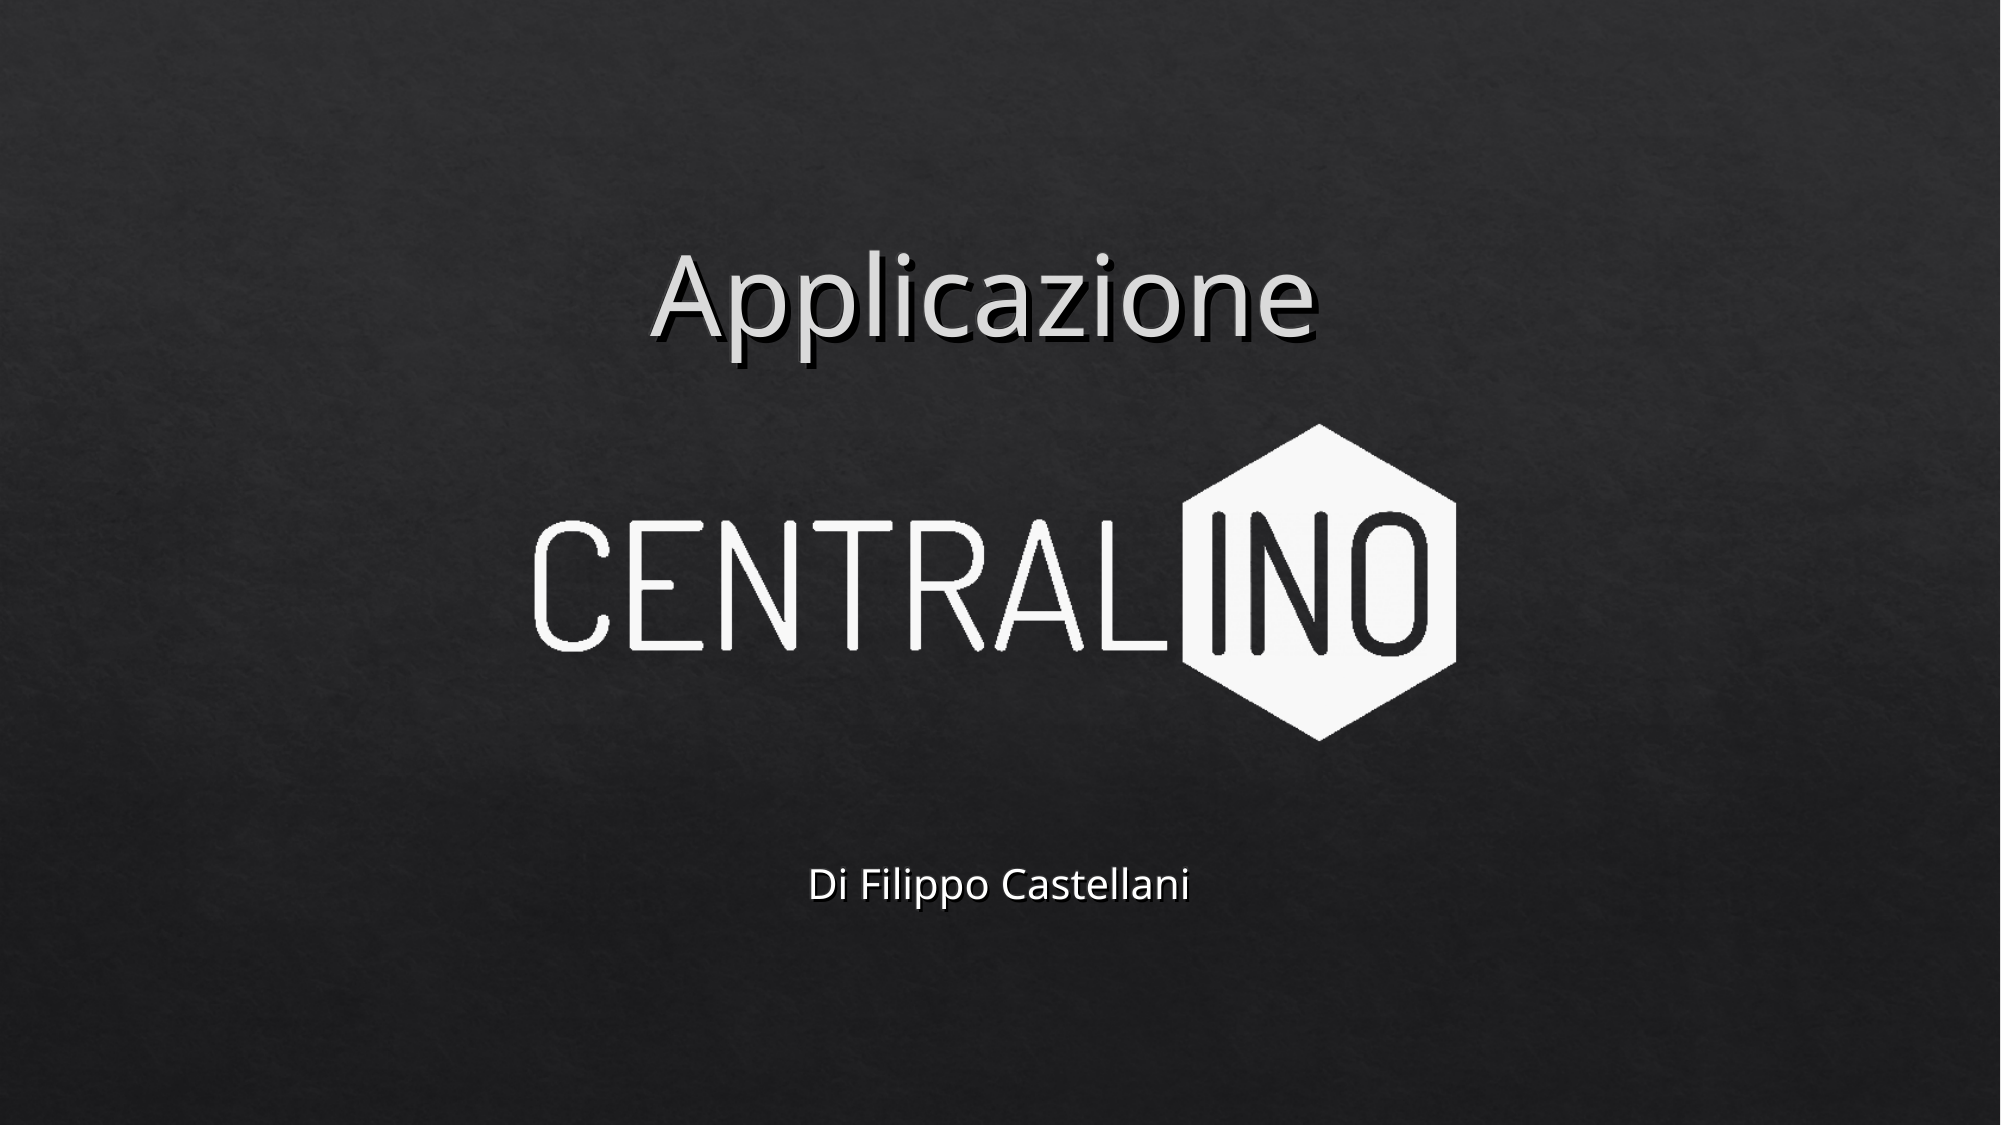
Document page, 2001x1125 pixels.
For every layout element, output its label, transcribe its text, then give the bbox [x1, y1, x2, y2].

picture [524, 405, 1474, 759]
subtitle Di Filippo Castellani [224, 850, 1774, 1023]
title Applicazione [224, 66, 1774, 367]
